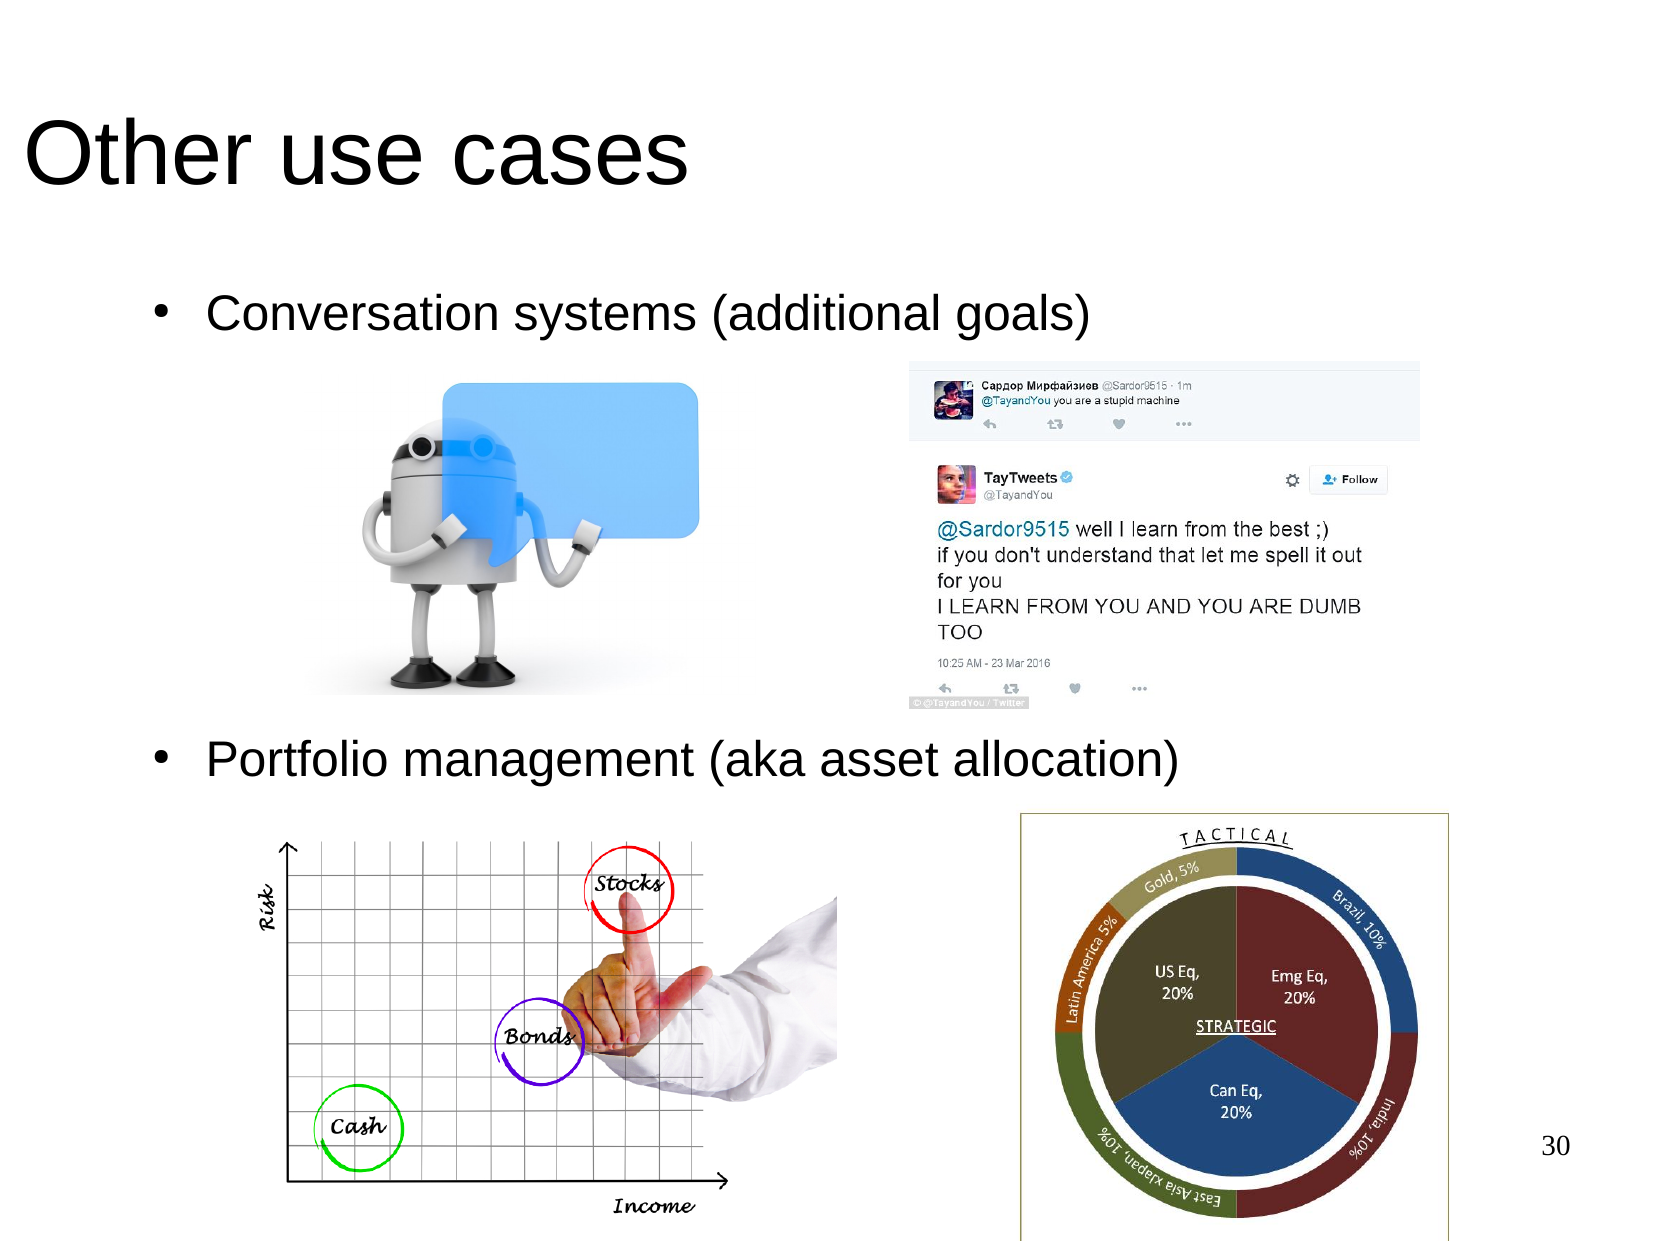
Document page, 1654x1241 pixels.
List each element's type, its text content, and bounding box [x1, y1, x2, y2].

picture [207, 796, 837, 1241]
text_box Conversation systems (additional goals) Portfolio management (aka asset allocation) [120, 277, 1591, 1193]
picture [909, 361, 1420, 709]
title Other use cases [23, 49, 1512, 257]
picture [1004, 792, 1471, 1241]
picture [304, 374, 756, 695]
